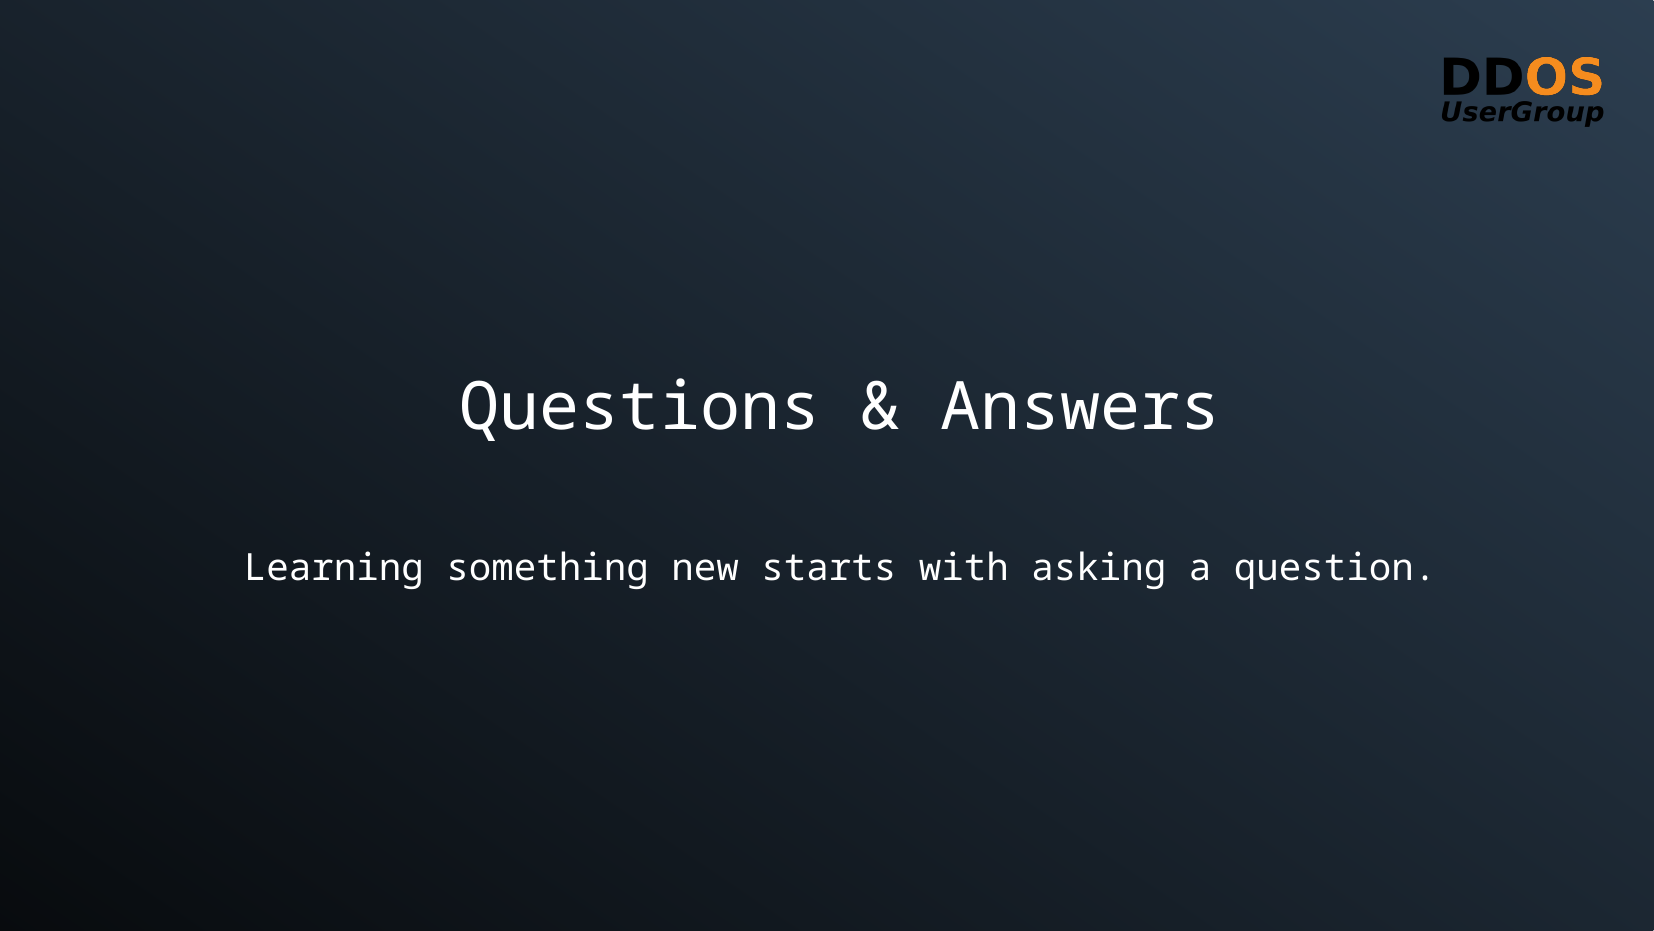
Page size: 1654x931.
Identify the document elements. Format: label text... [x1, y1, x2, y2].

subtitle Questions & Answers Learning something new starts with asking a question. [187, 300, 1493, 650]
picture [1432, 37, 1613, 150]
